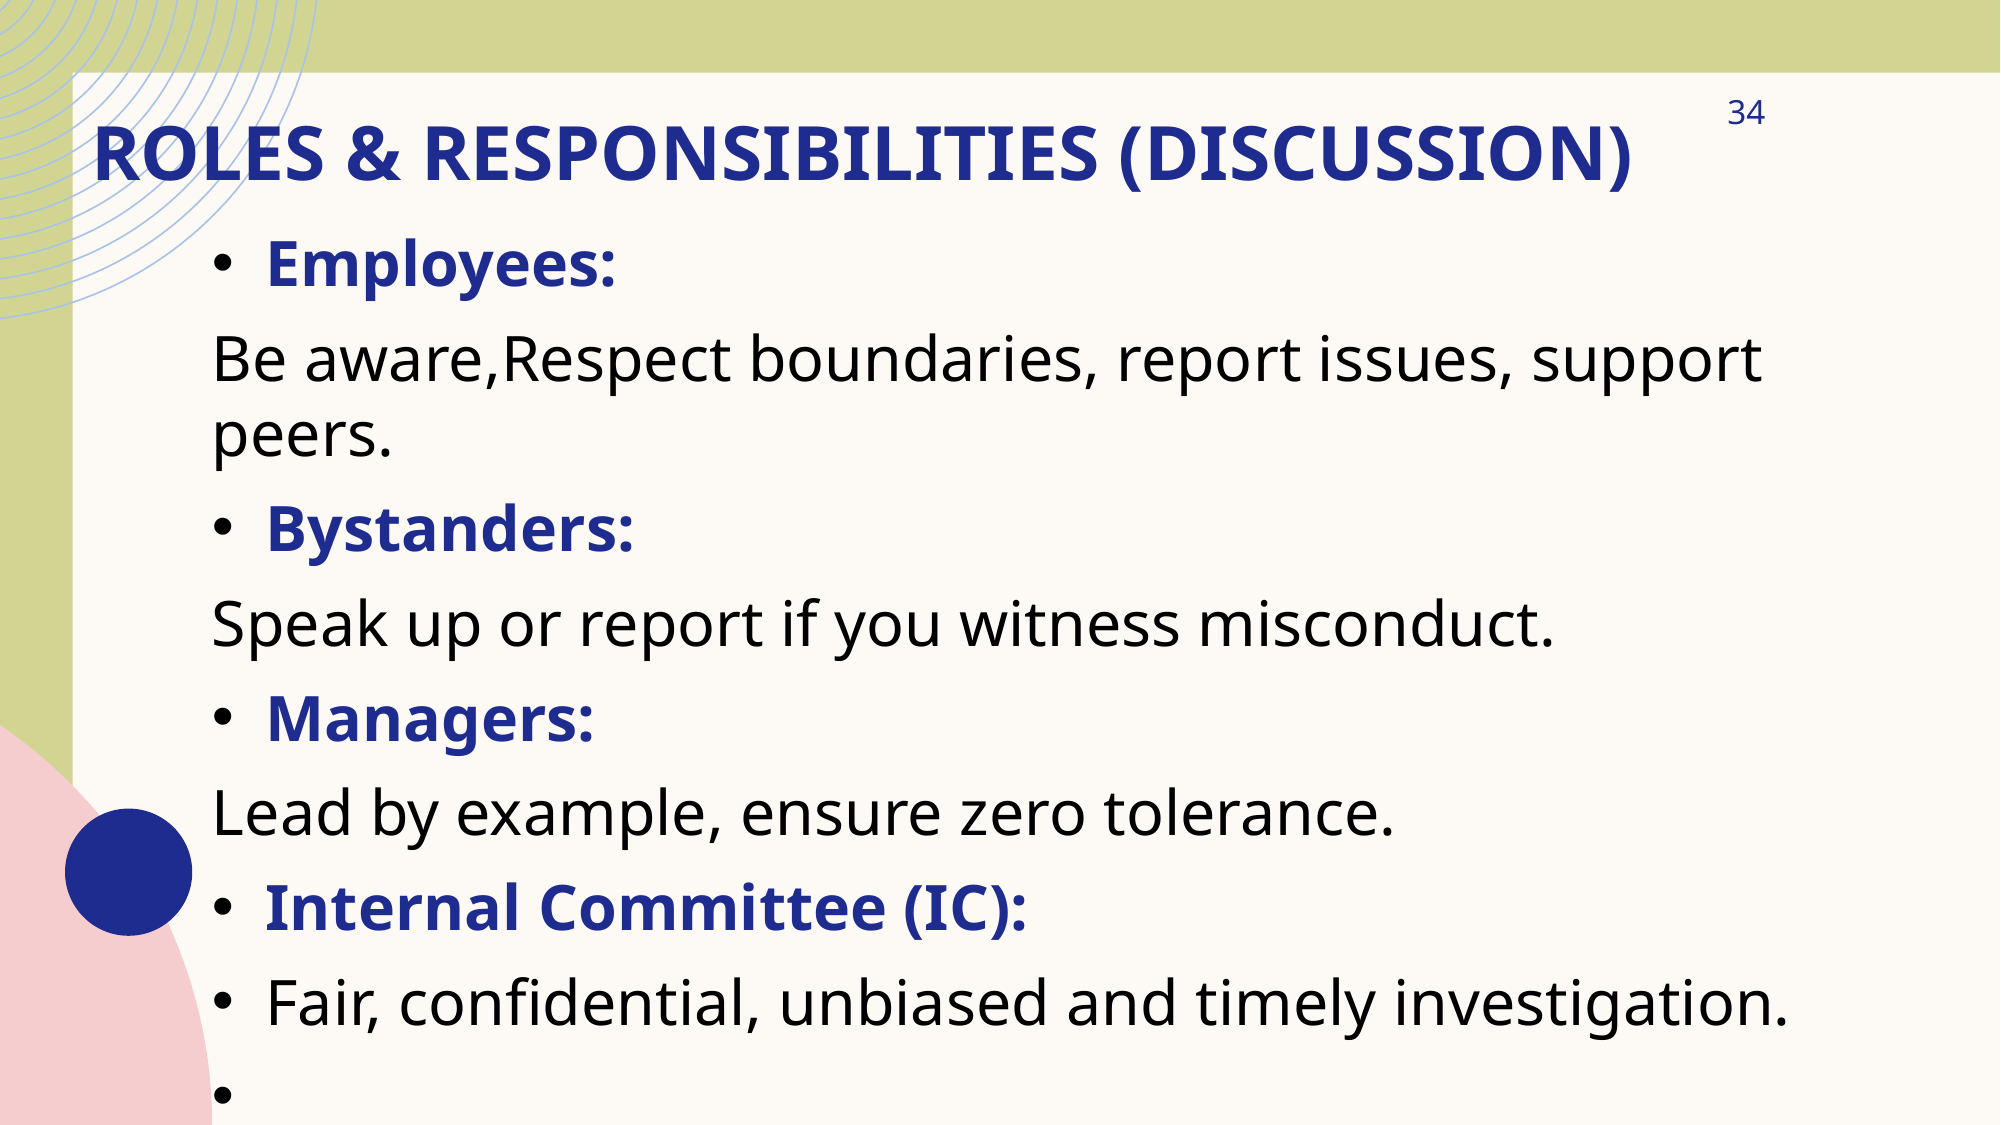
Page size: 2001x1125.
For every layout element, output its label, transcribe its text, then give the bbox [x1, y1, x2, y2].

text_box [1712, 75, 1875, 153]
title Roles & Responsibilities (discussion) [76, 0, 1969, 196]
list Employees: Be aware,Respect boundaries, report issues, support peers. Bystanders: Speak up or report if you witness misconduct. Managers: Lead by example, ensure zero tolerance. Internal Committee (IC): Fair, confidential, unbiased and timely investigation. [196, 223, 1848, 1051]
